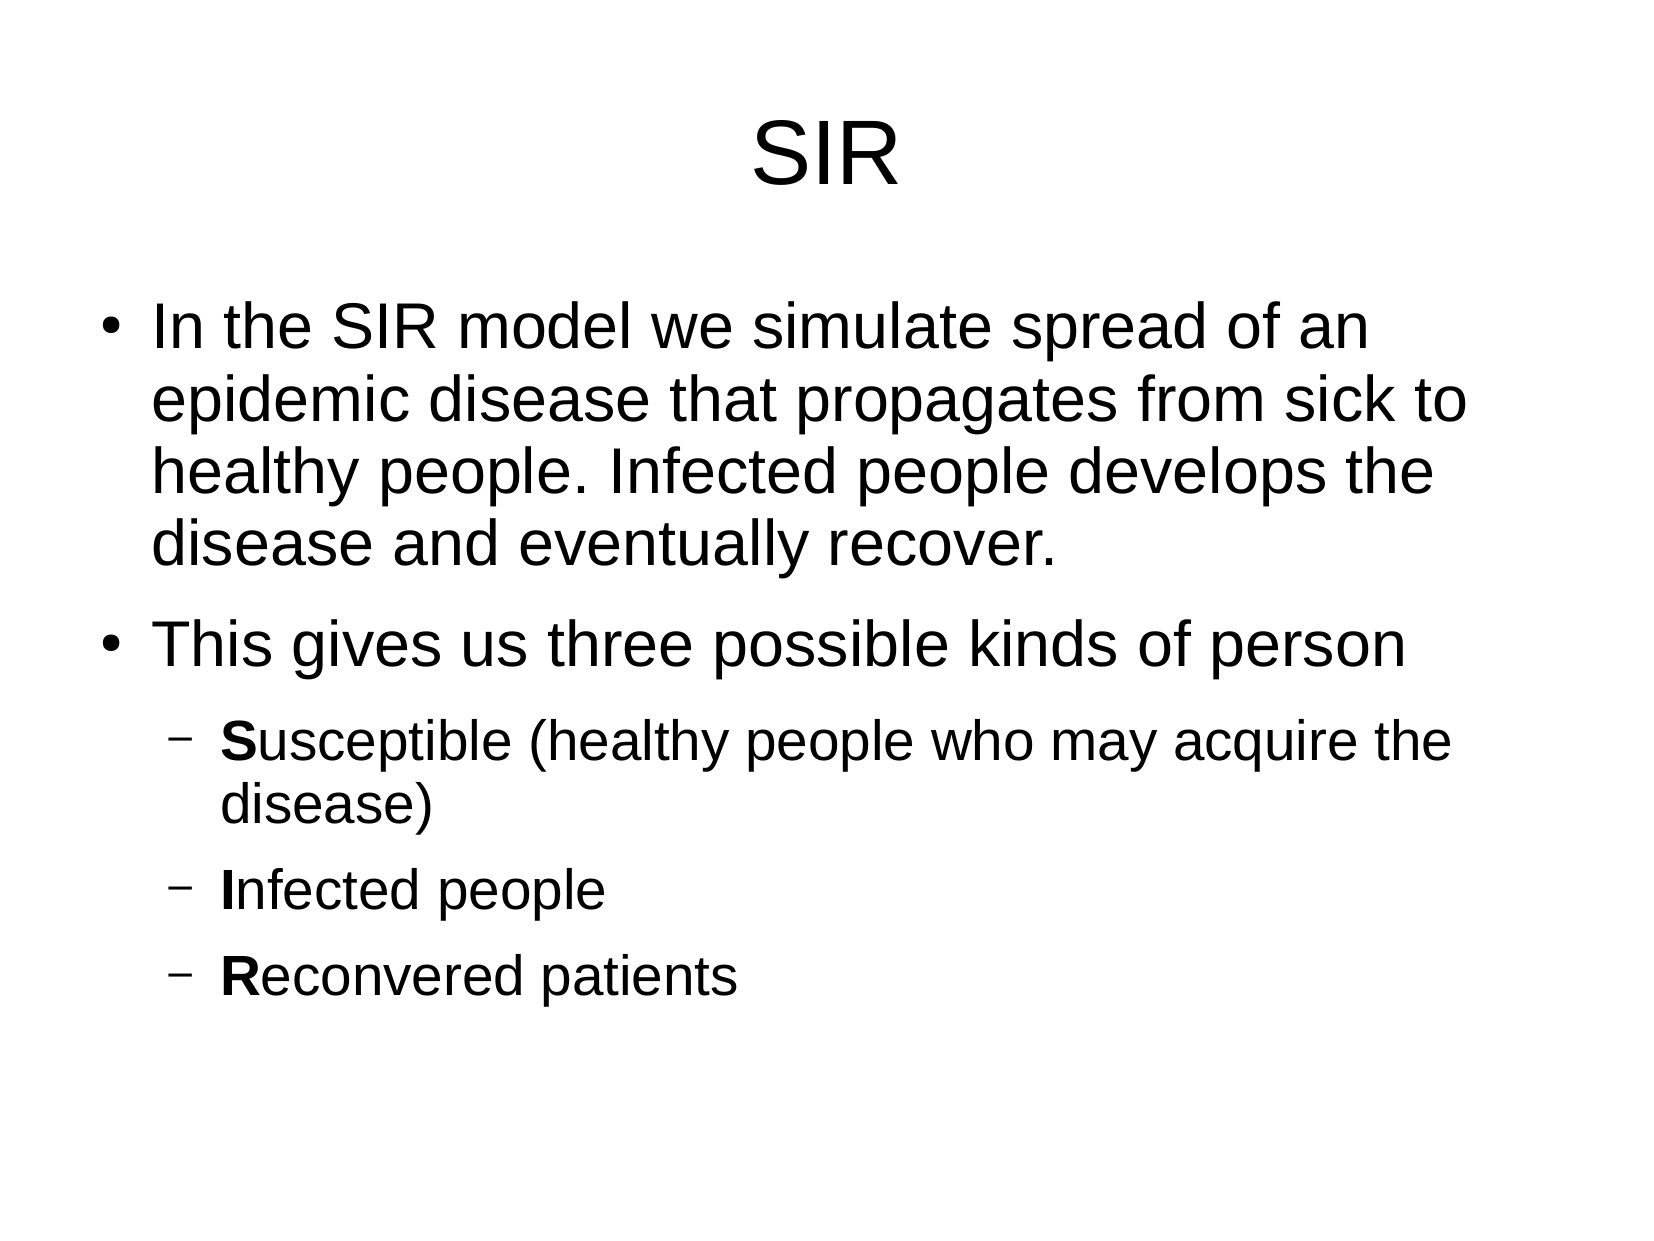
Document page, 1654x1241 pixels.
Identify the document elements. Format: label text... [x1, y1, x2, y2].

list In the SIR model we simulate spread of an epidemic disease that propagates from sick to healthy people. Infected people develops the disease and eventually recover. This gives us three possible kinds of person Susceptible (healthy people who may acquire the disease) Infected people Reconvered patients [82, 290, 1571, 1010]
title SIR [82, 49, 1571, 257]
